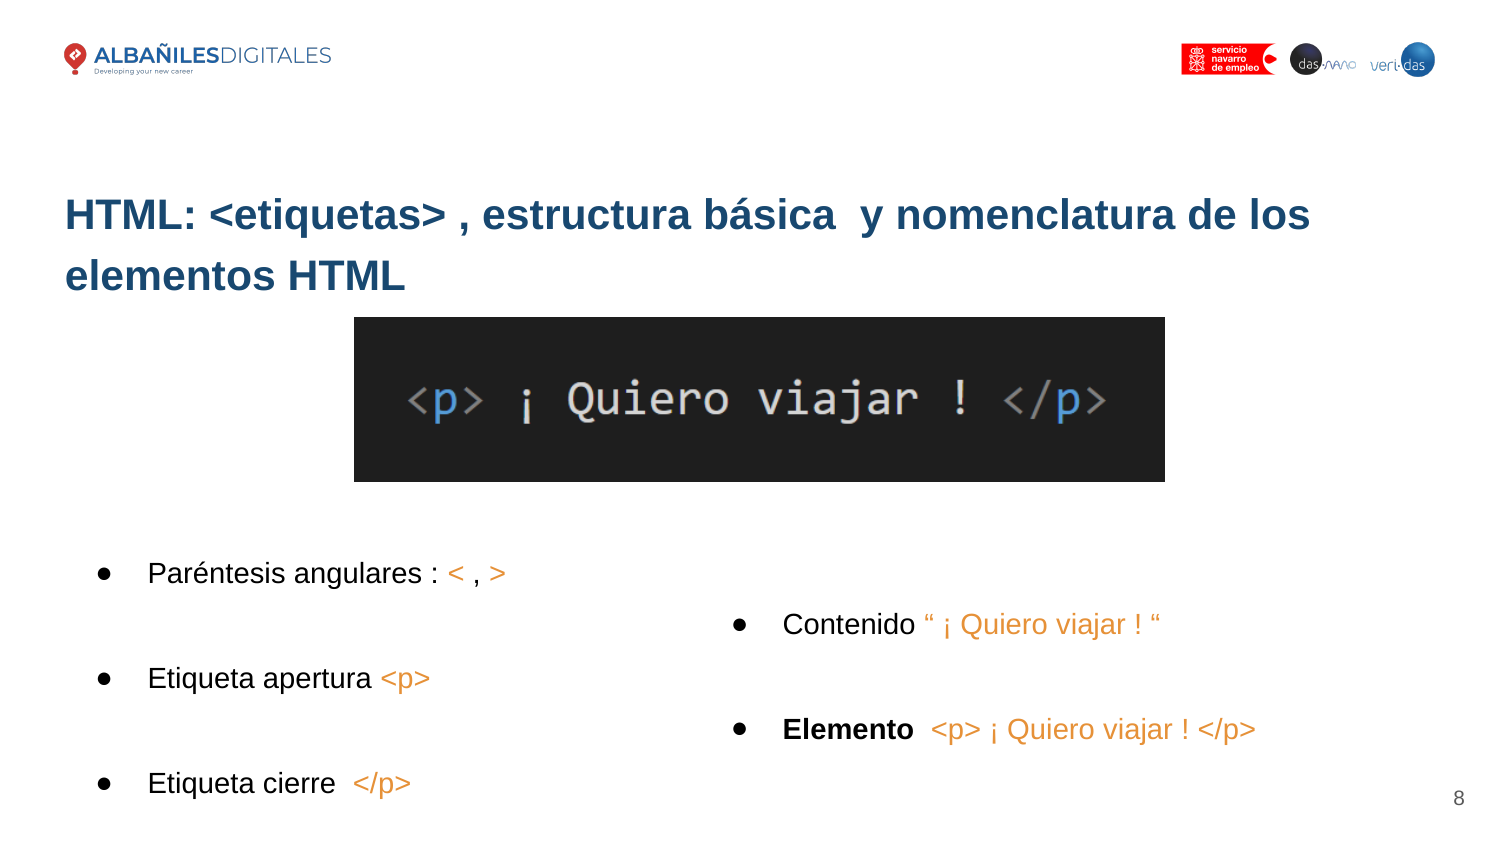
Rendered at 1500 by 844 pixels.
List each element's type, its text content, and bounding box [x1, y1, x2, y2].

picture [64, 43, 332, 75]
picture [1181, 43, 1277, 75]
text_box Contenido “ ¡ Quiero viajar ! “ Elemento <p> ¡ Quiero viajar ! </p> [692, 538, 1356, 813]
text_box HTML: <etiquetas> , estructura básica y nomenclatura de los elementos HTML [64, 176, 1356, 376]
text_box Paréntesis angulares : < , > Etiqueta apertura <p> Etiqueta cierre </p> [57, 522, 720, 815]
picture [1370, 42, 1435, 77]
slide_number <number> [1389, 764, 1480, 830]
picture [1290, 43, 1356, 75]
picture [354, 317, 1165, 482]
